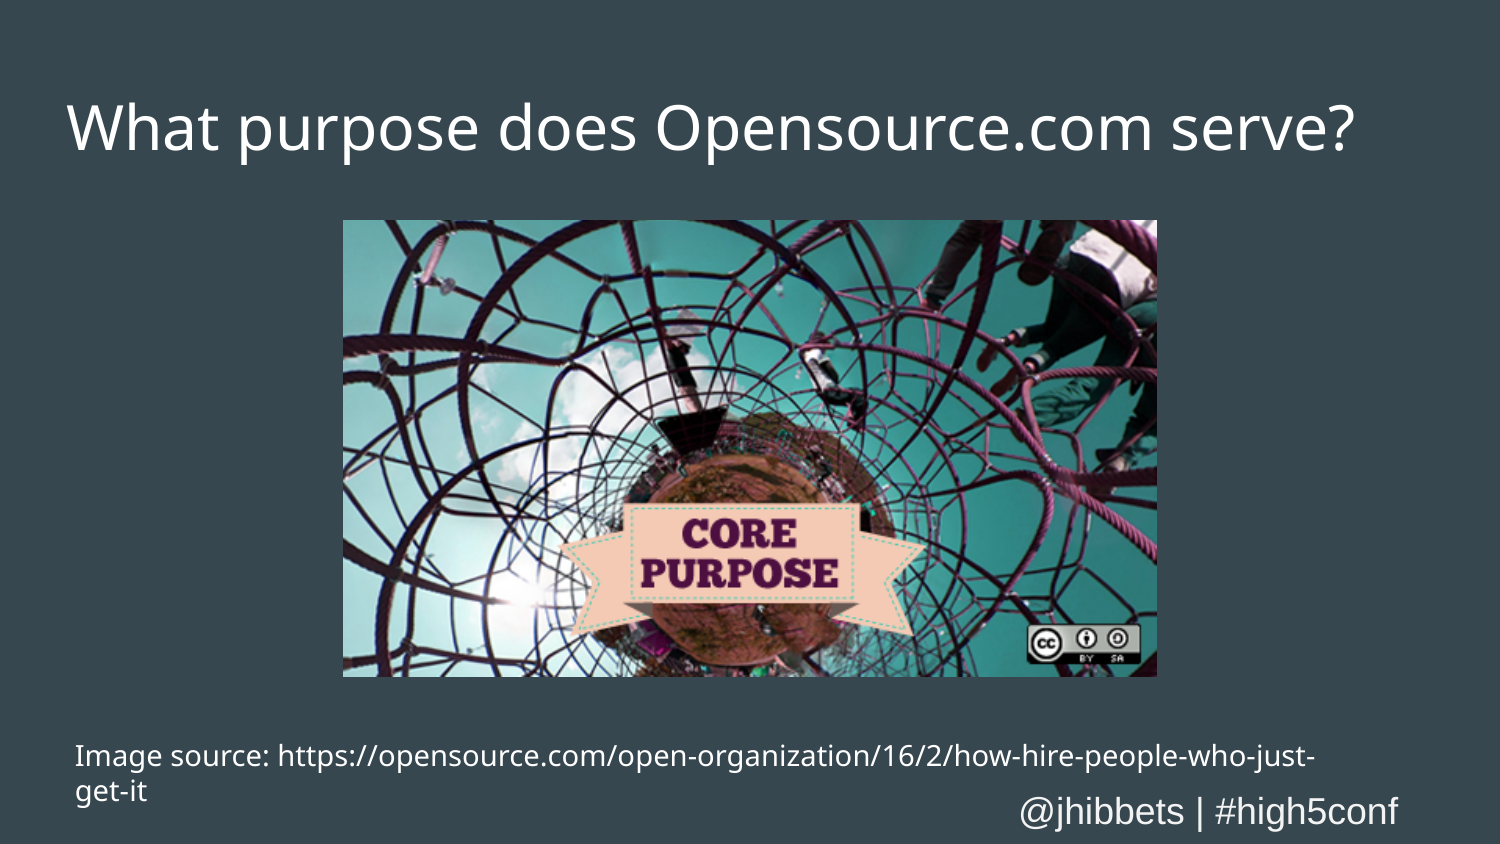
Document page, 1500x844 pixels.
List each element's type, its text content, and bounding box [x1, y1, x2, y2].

picture [343, 220, 1157, 677]
text_box Image source: https://opensource.com/open-organization/16/2/how-hire-people-who-just-get-it [59, 722, 1360, 769]
title What purpose does Opensource.com serve? [51, 72, 1449, 167]
